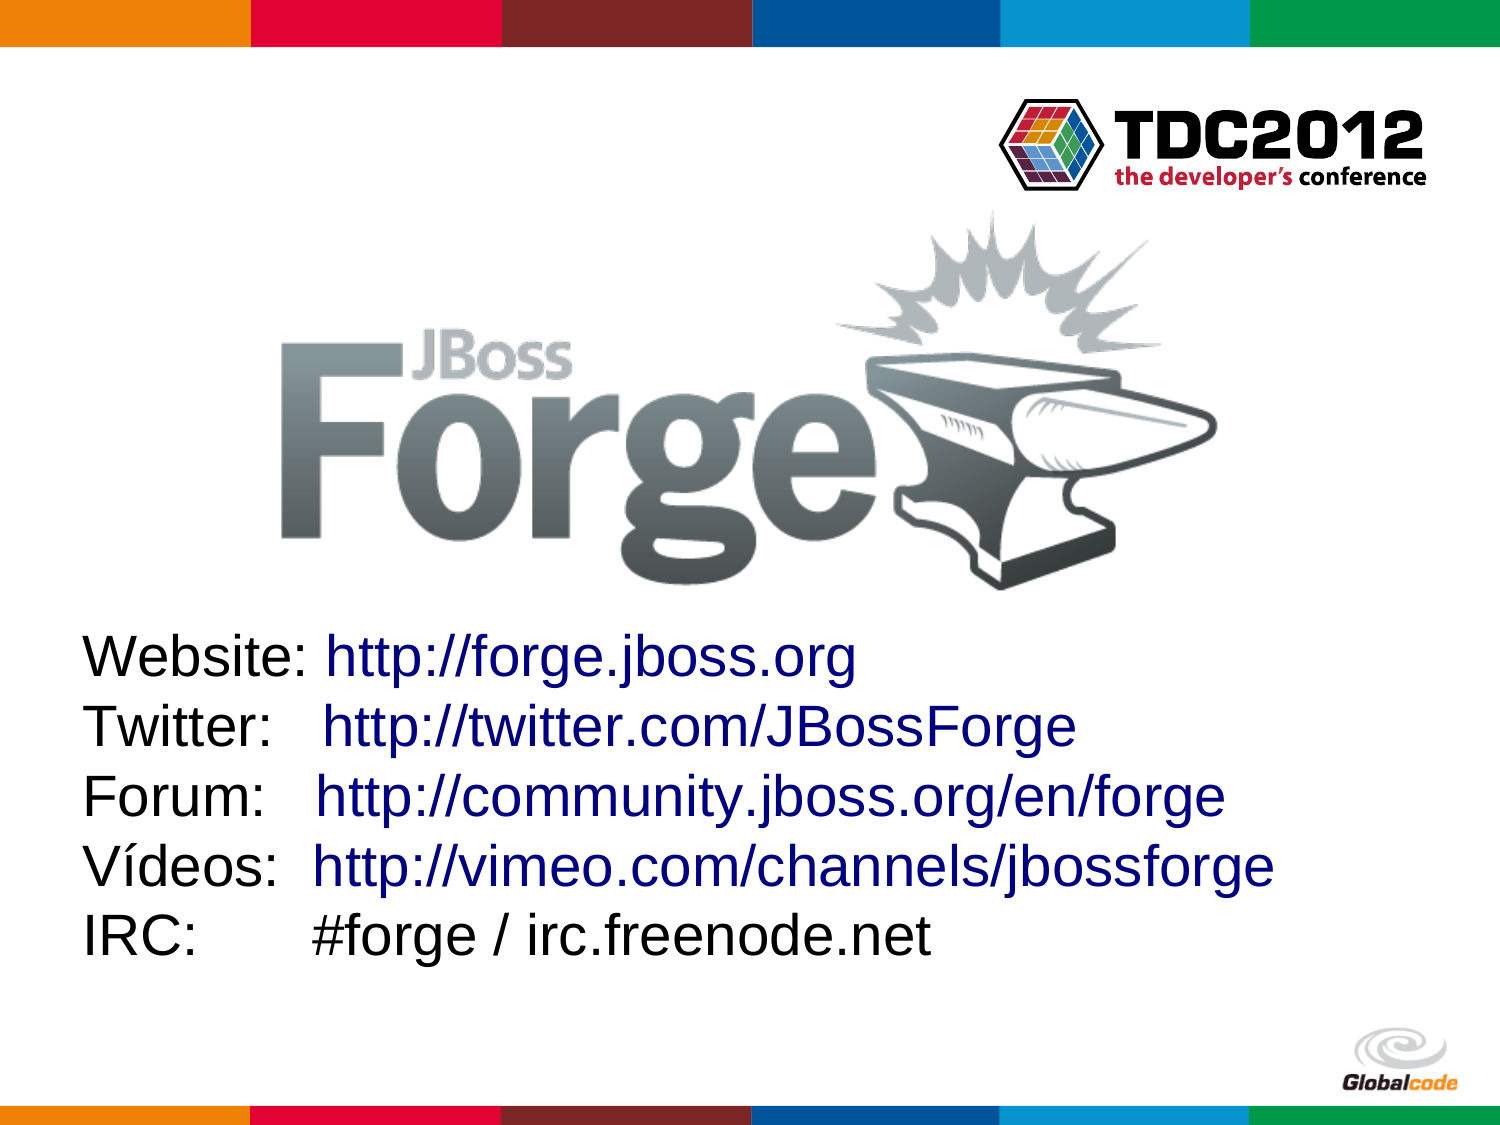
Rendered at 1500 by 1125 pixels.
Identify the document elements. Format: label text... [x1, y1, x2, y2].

picture [281, 209, 1219, 592]
text_box Website: http://forge.jboss.org Twitter: http://twitter.com/JBossForge Forum: http://community.jboss.org/en/forge Vídeos: http://vimeo.com/channels/jbossforge IRC: #forge / irc.freenode.net [67, 610, 1433, 1045]
picture [1340, 999, 1459, 1105]
